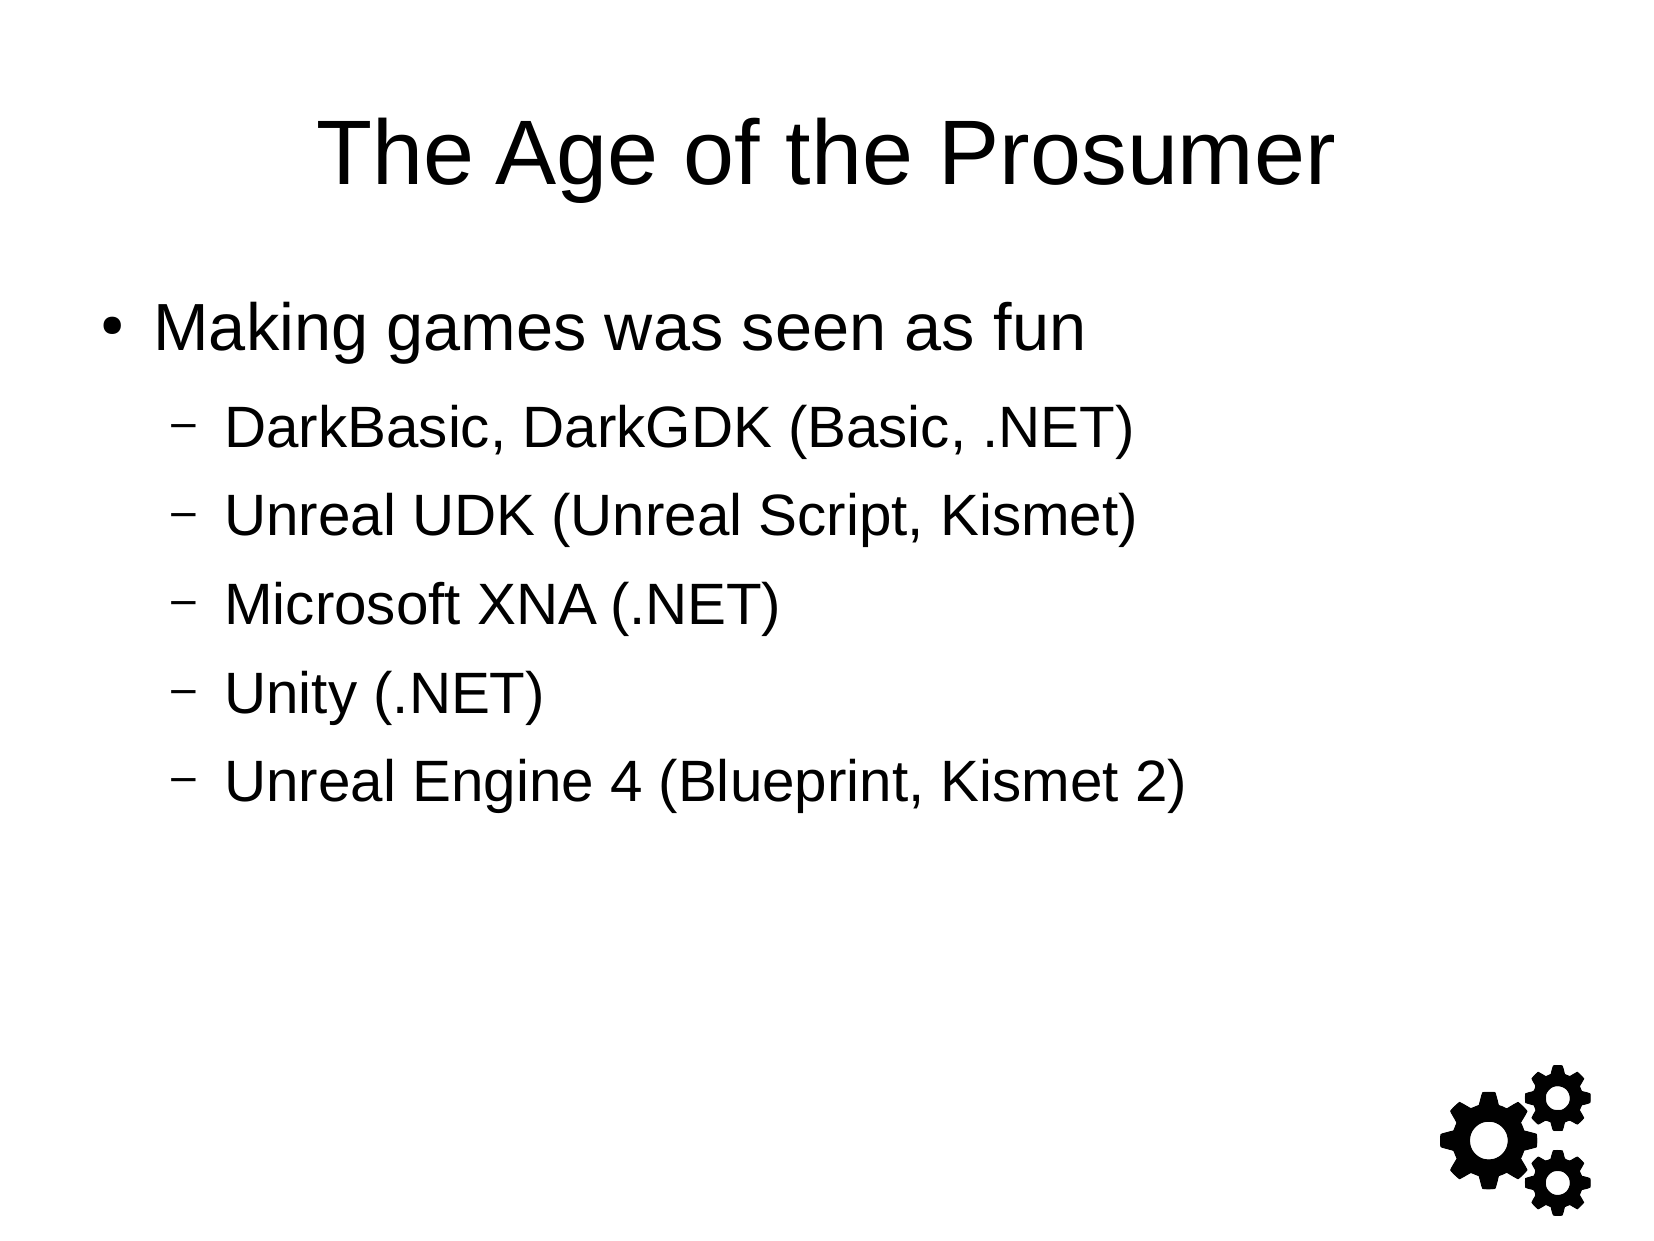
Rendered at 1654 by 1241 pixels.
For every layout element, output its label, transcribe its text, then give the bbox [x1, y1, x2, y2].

list Making games was seen as fun DarkBasic, DarkGDK (Basic, .NET) Unreal UDK (Unreal Script, Kismet) Microsoft XNA (.NET) Unity (.NET) Unreal Engine 4 (Blueprint, Kismet 2) [82, 290, 1571, 1010]
title The Age of the Prosumer [82, 49, 1571, 257]
picture [1440, 1065, 1591, 1216]
